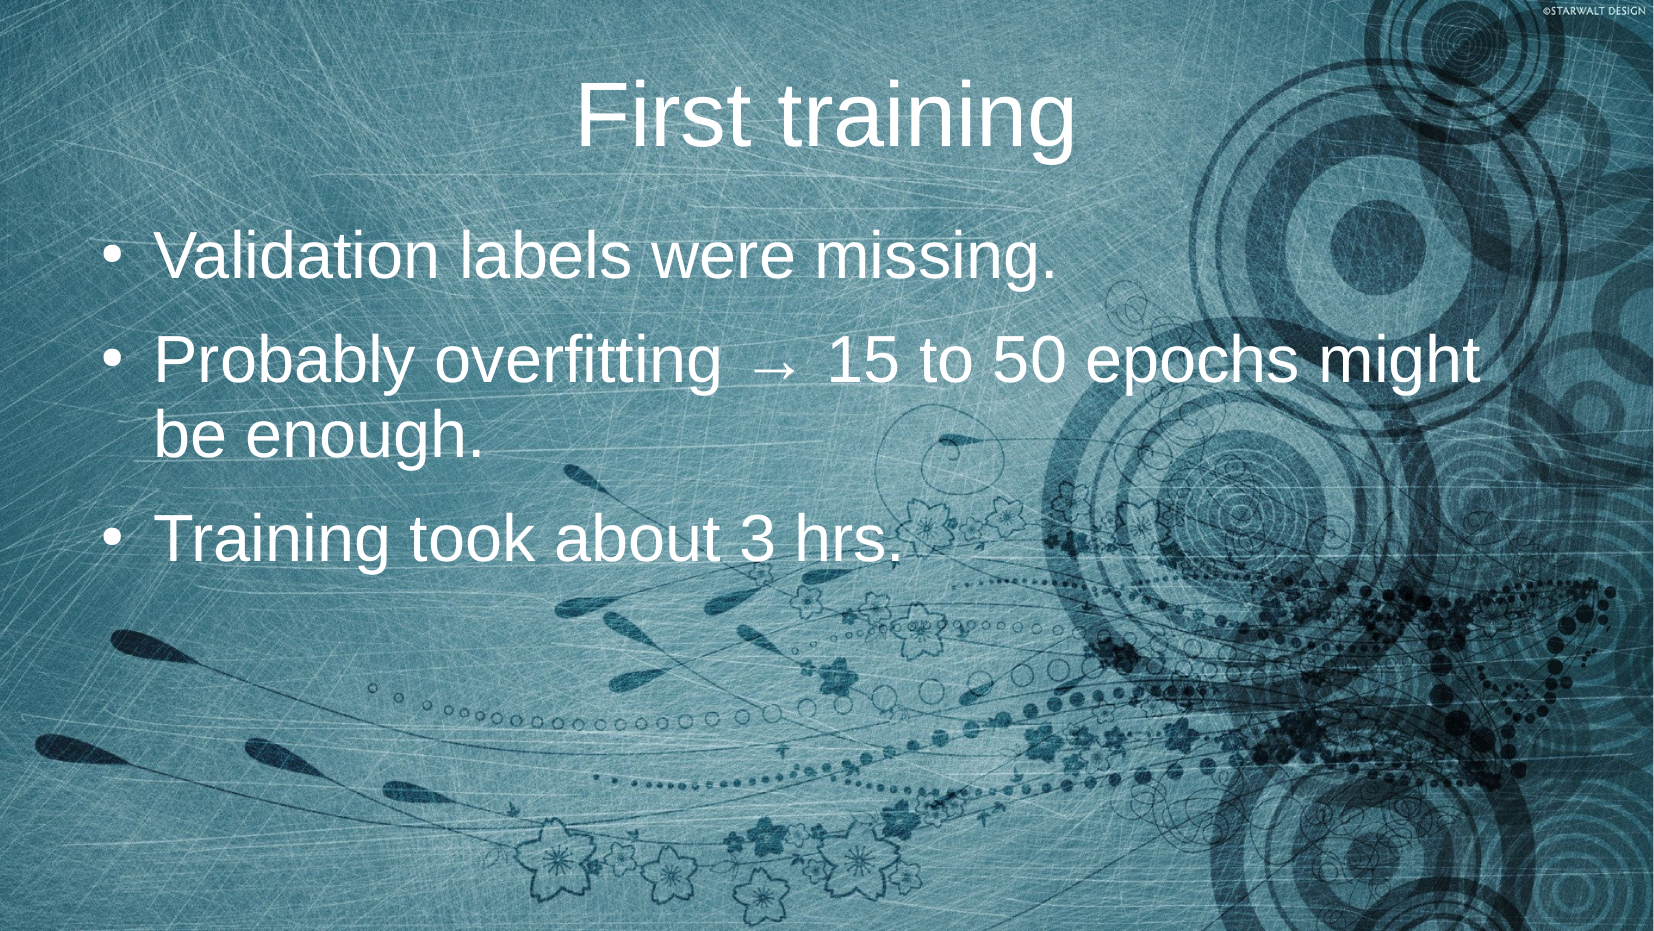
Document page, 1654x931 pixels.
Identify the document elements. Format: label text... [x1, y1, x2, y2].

list Validation labels were missing. Probably overfitting → 15 to 50 epochs might be enough. Training took about 3 hrs. [82, 217, 1571, 758]
picture [0, 0, 1654, 931]
title First training [82, 37, 1571, 193]
